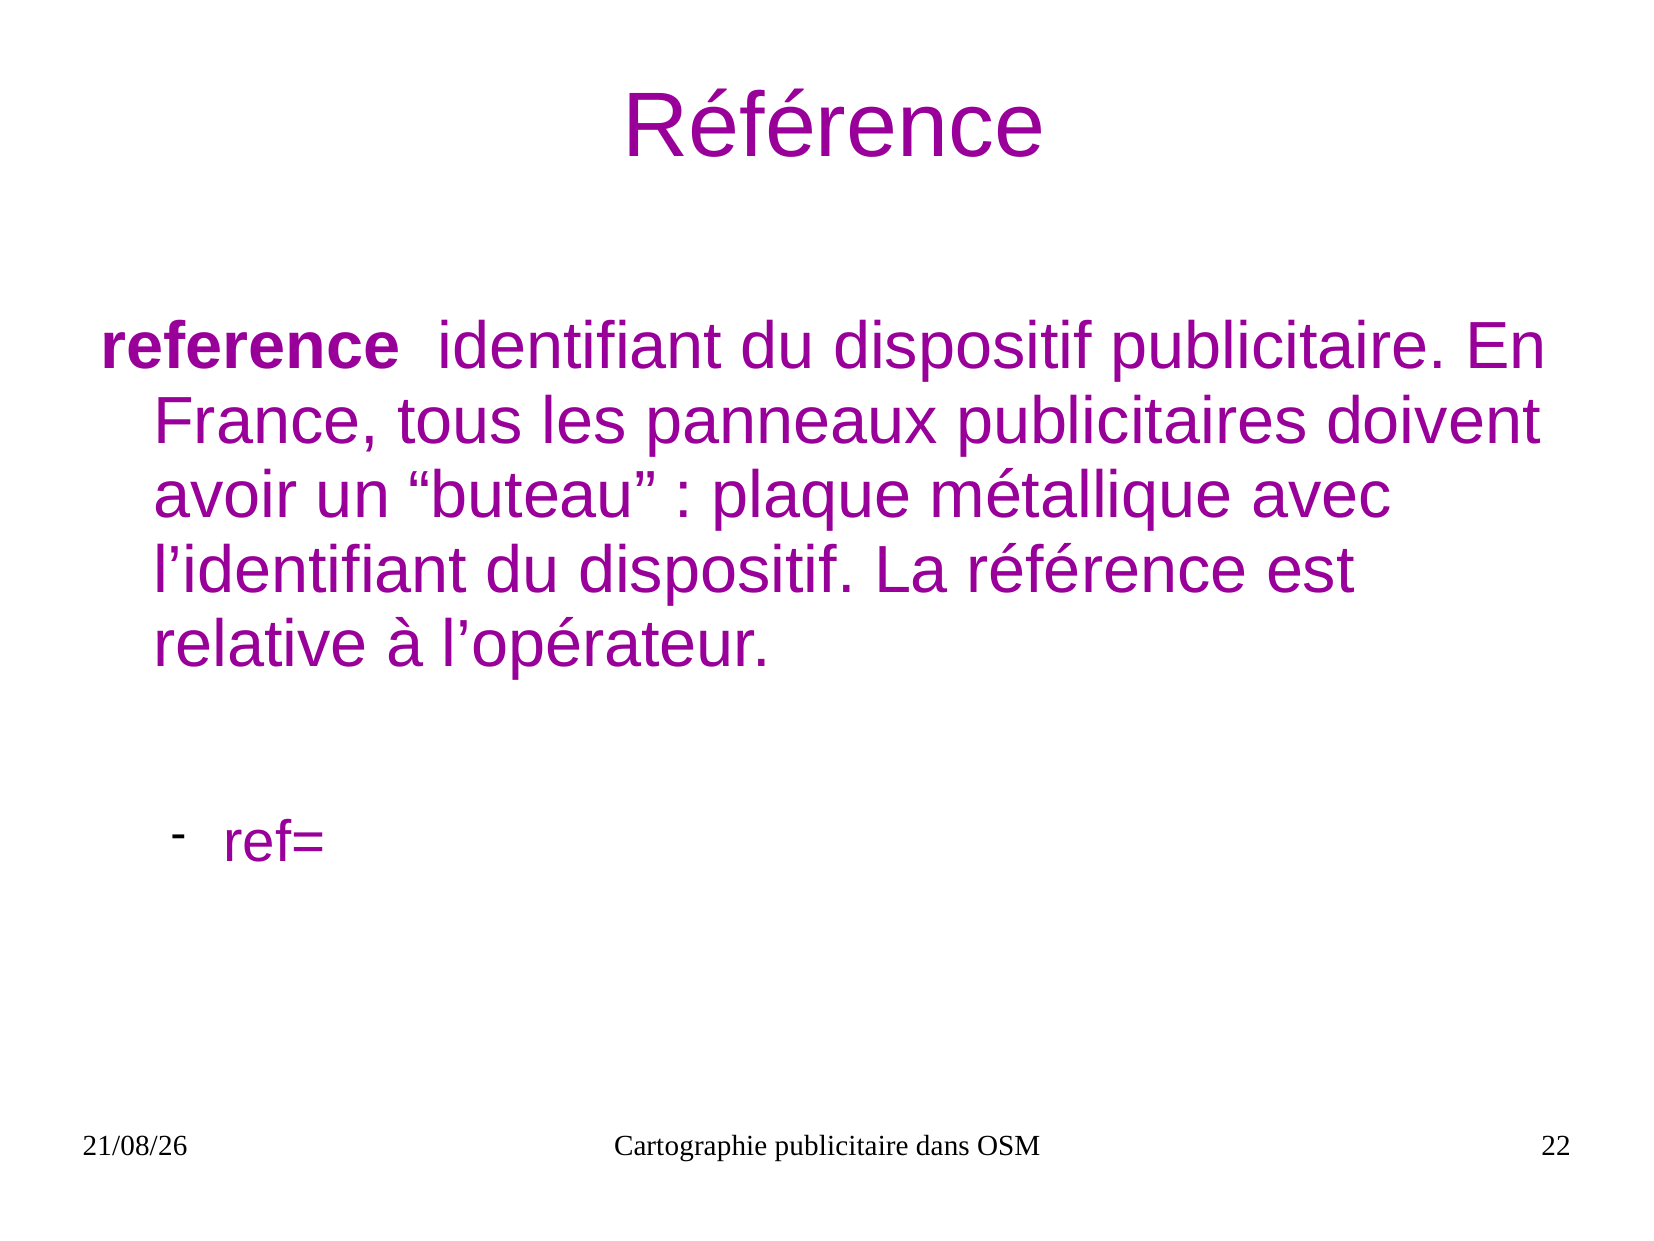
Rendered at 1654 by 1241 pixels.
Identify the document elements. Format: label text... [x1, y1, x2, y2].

list reference identifiant du dispositif publicitaire. En France, tous les panneaux publicitaires doivent avoir un “buteau” : plaque métallique avec l’identifiant du dispositif. La référence est relative à l’opérateur. ref= [82, 195, 1571, 1096]
title Référence [90, 19, 1579, 225]
